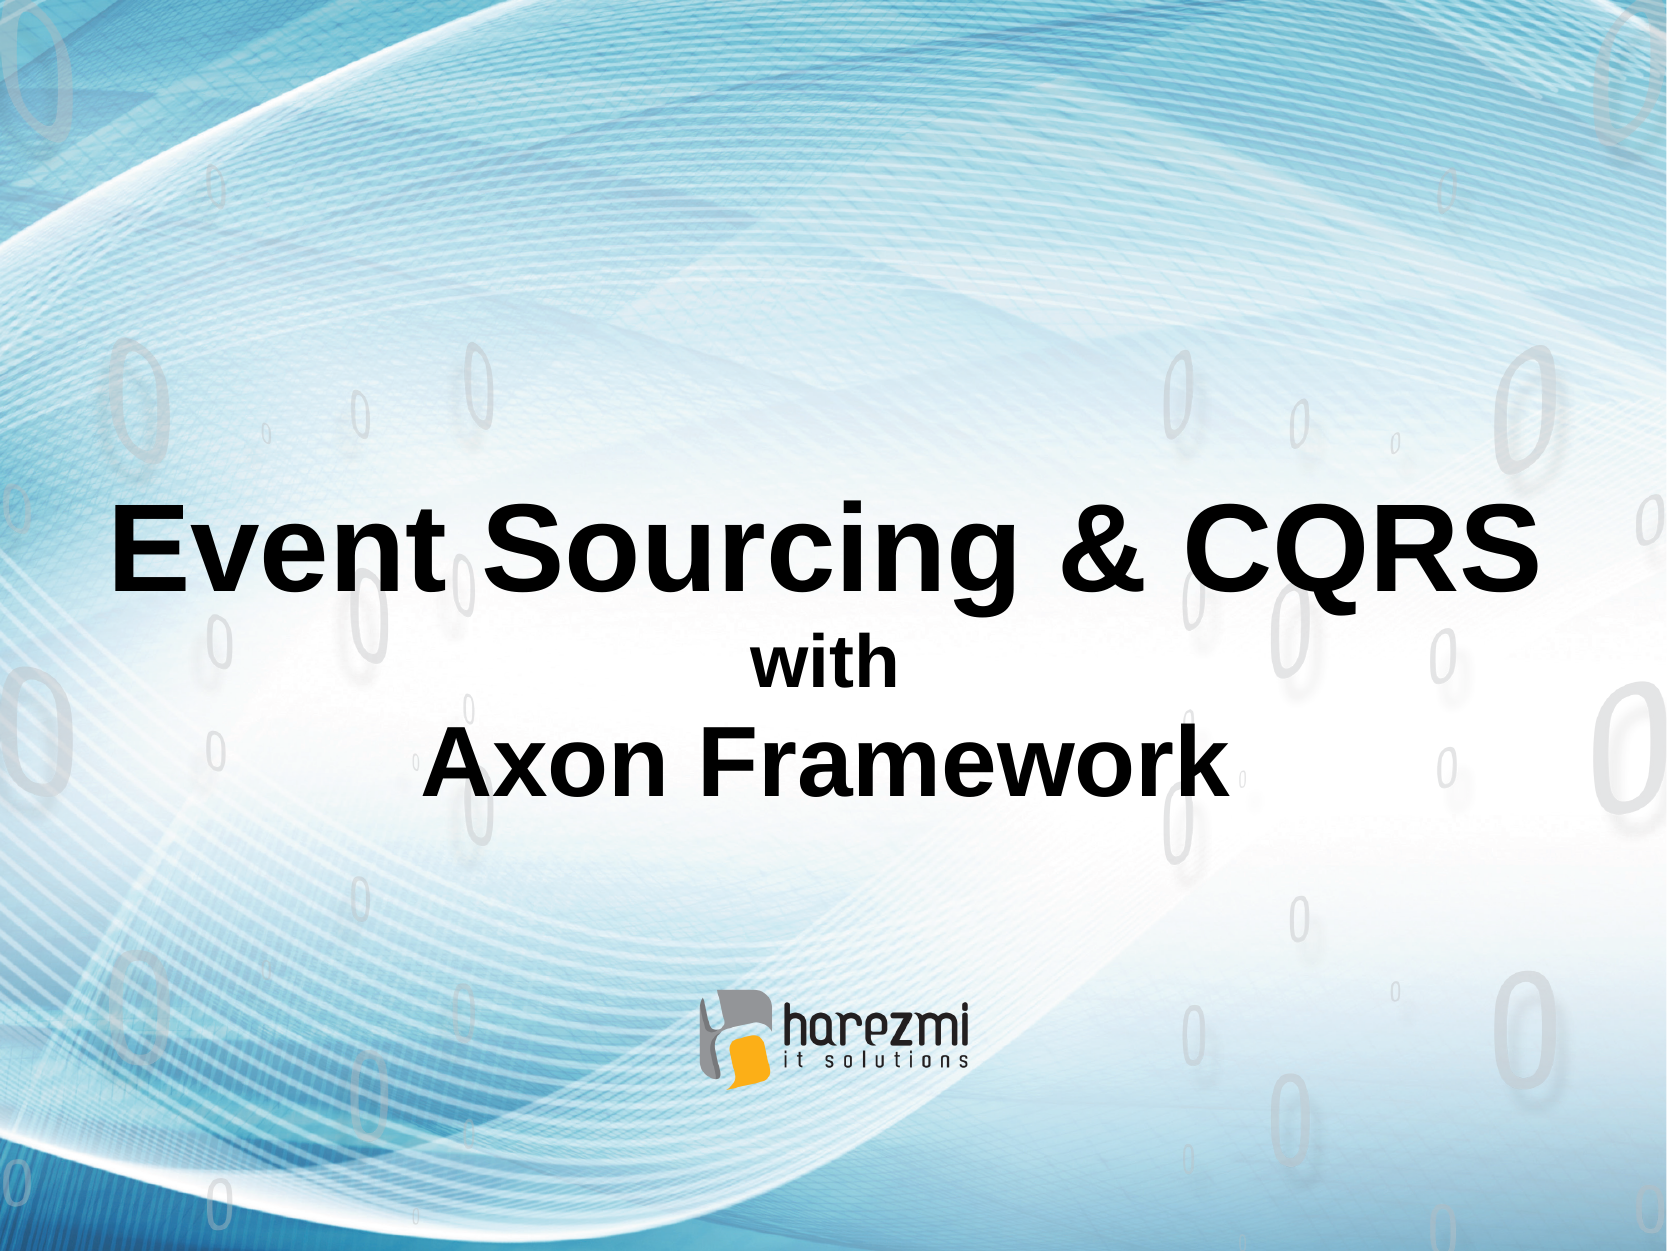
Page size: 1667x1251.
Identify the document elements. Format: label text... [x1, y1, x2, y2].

text_box Event Sourcing & CQRS with Axon Framework [15, 469, 1637, 827]
picture [0, 0, 1667, 1251]
